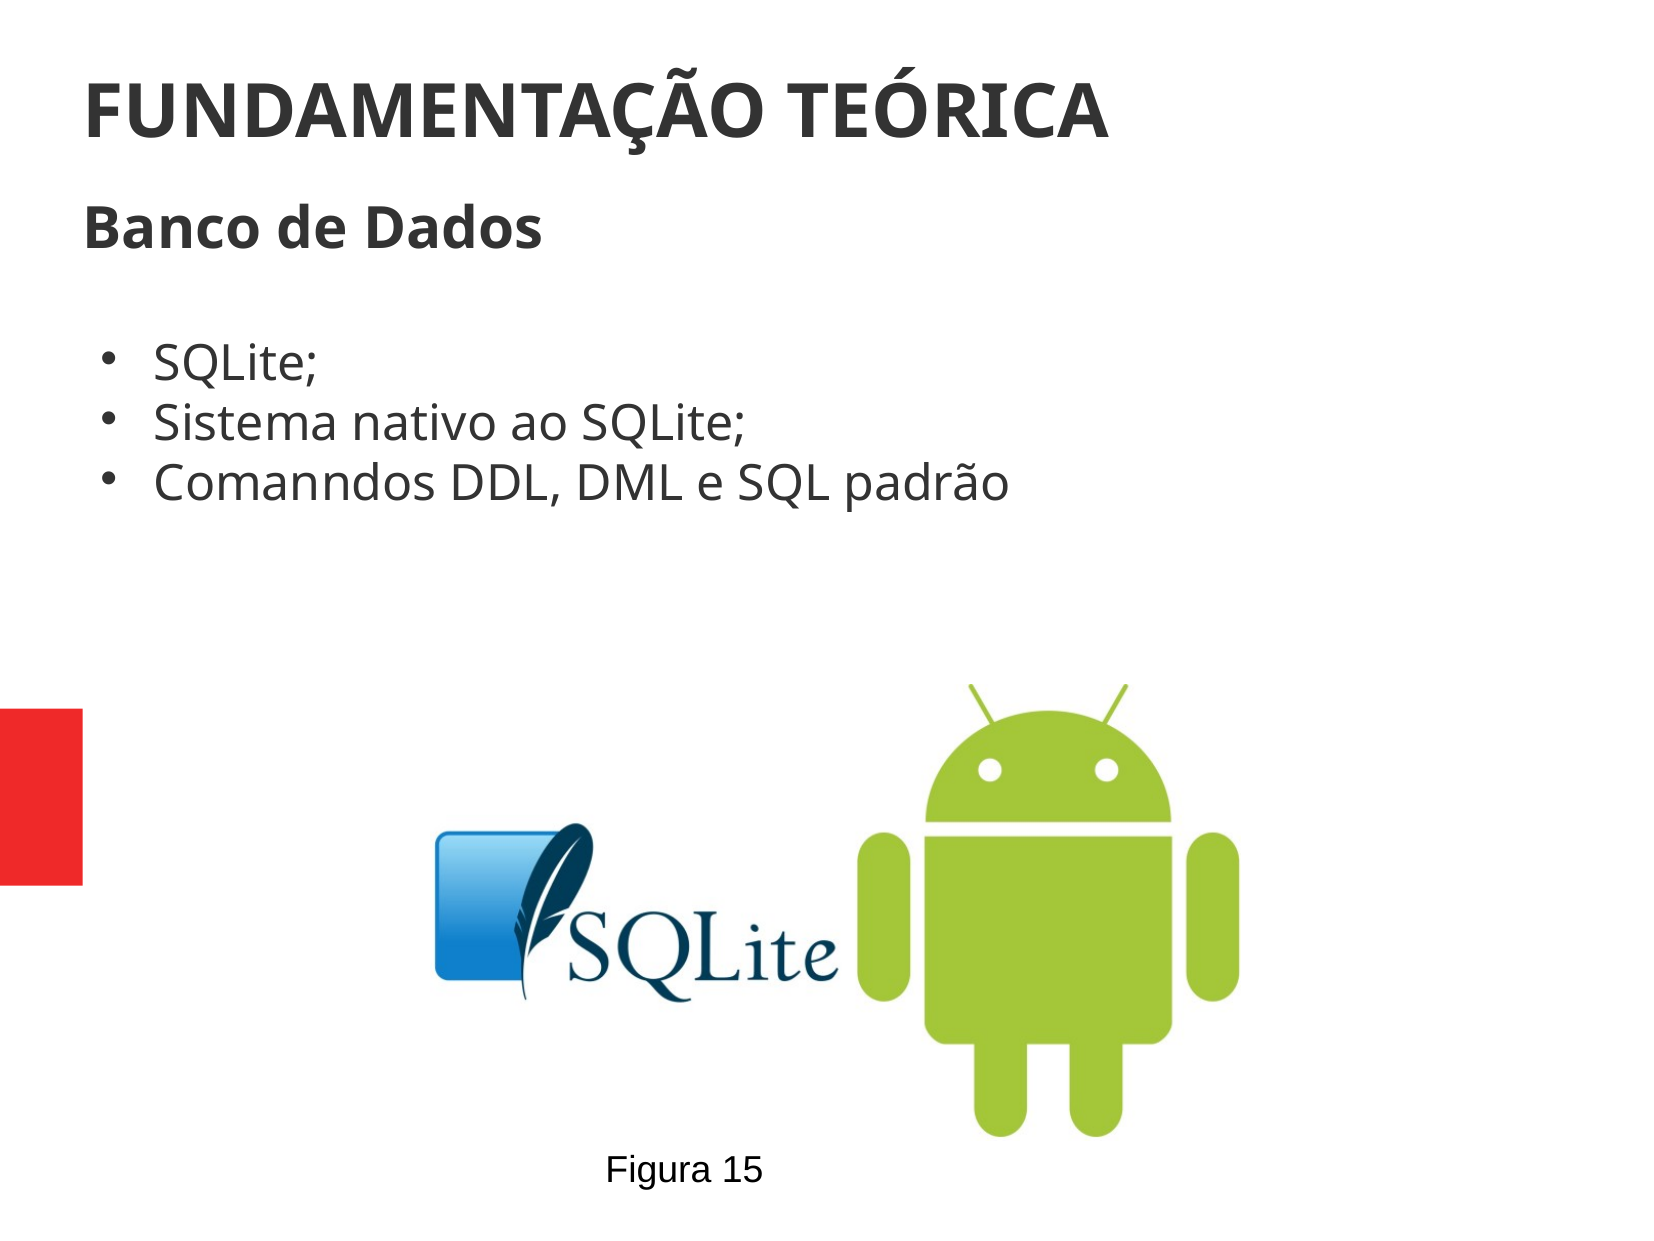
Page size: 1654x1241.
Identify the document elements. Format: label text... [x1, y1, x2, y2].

picture [430, 684, 1241, 1141]
text_box FUNDAMENTAÇÃO TEÓRICA [82, 49, 1571, 166]
text_box Figura 15 [590, 1140, 981, 1198]
text_box SQLite; Sistema nativo ao SQLite; Comanndos DDL, DML e SQL padrão [82, 330, 1571, 1010]
text_box Banco de Dados [82, 167, 1571, 284]
